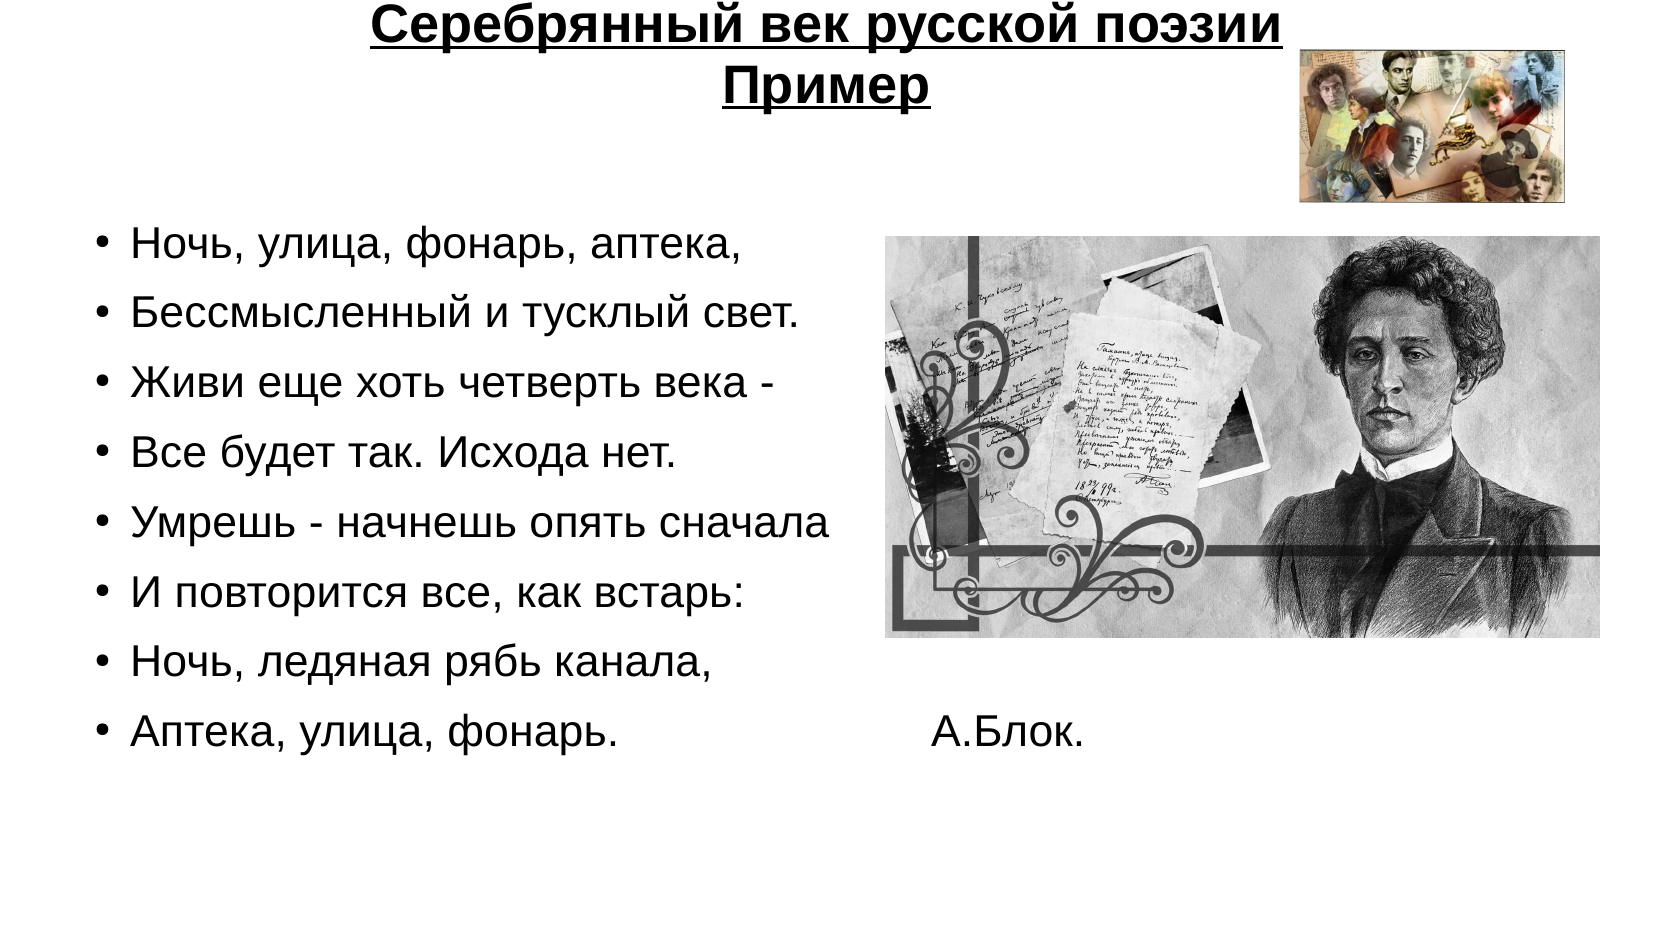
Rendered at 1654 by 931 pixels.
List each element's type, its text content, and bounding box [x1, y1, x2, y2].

list Ночь, улица, фонарь, аптека, Бессмысленный и тусклый свет. Живи еще хоть четверть века - Все будет так. Исхода нет. Умрешь - начнешь опять сначала И повторится все, как встарь: Ночь, ледяная рябь канала, Аптека, улица, фонарь. А.Блок. [82, 236, 1571, 758]
title Серебрянный век русской поэзии Пример [82, 0, 1571, 236]
picture [885, 236, 1600, 638]
